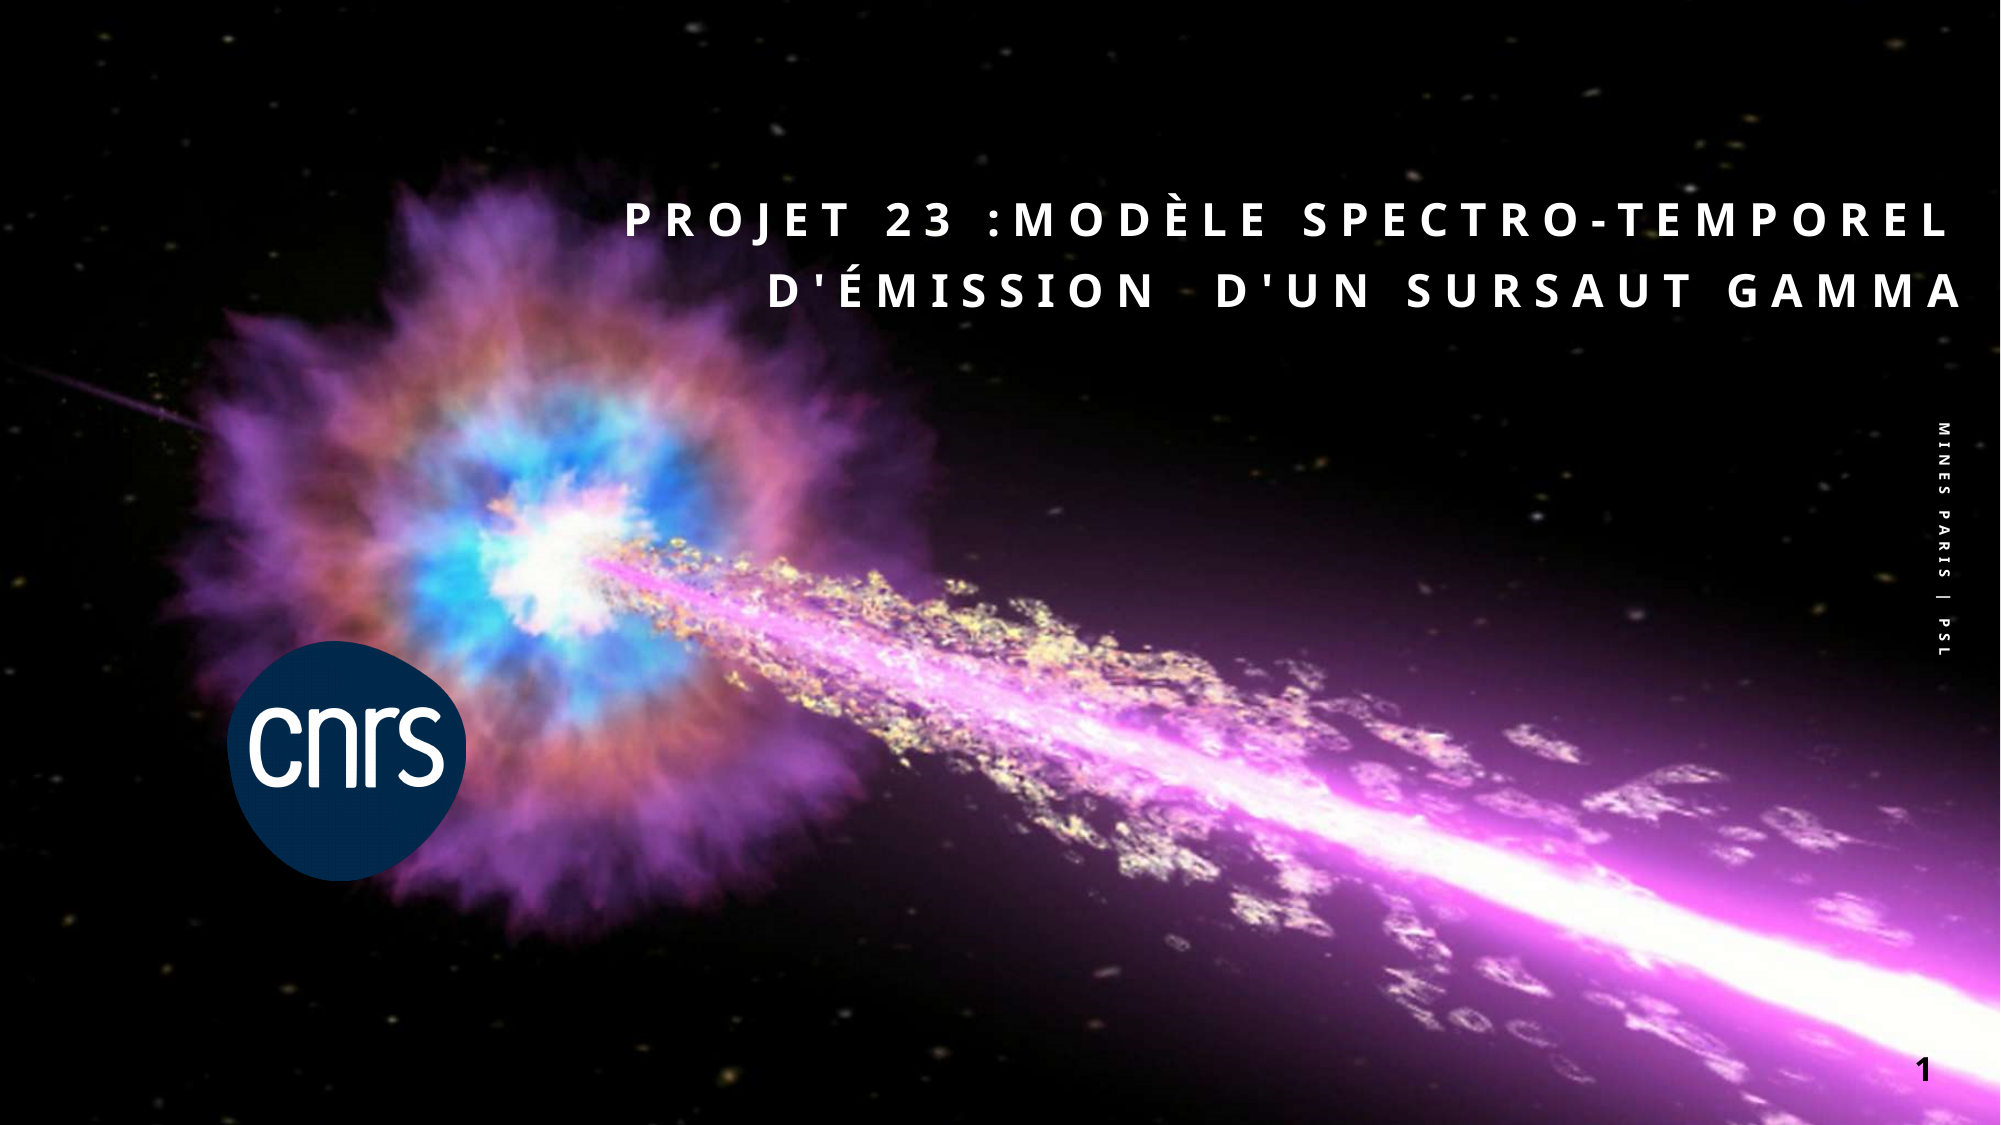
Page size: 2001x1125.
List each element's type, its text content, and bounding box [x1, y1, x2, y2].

footer Mines Paris | PSL [1915, 233, 1976, 671]
slide_number <numéro> [1872, 1035, 1976, 1106]
title PROJET 23 :Modèle spectro-temporel d'émission d'un sursaut gamma [534, 0, 1976, 409]
picture [0, 0, 2001, 1125]
